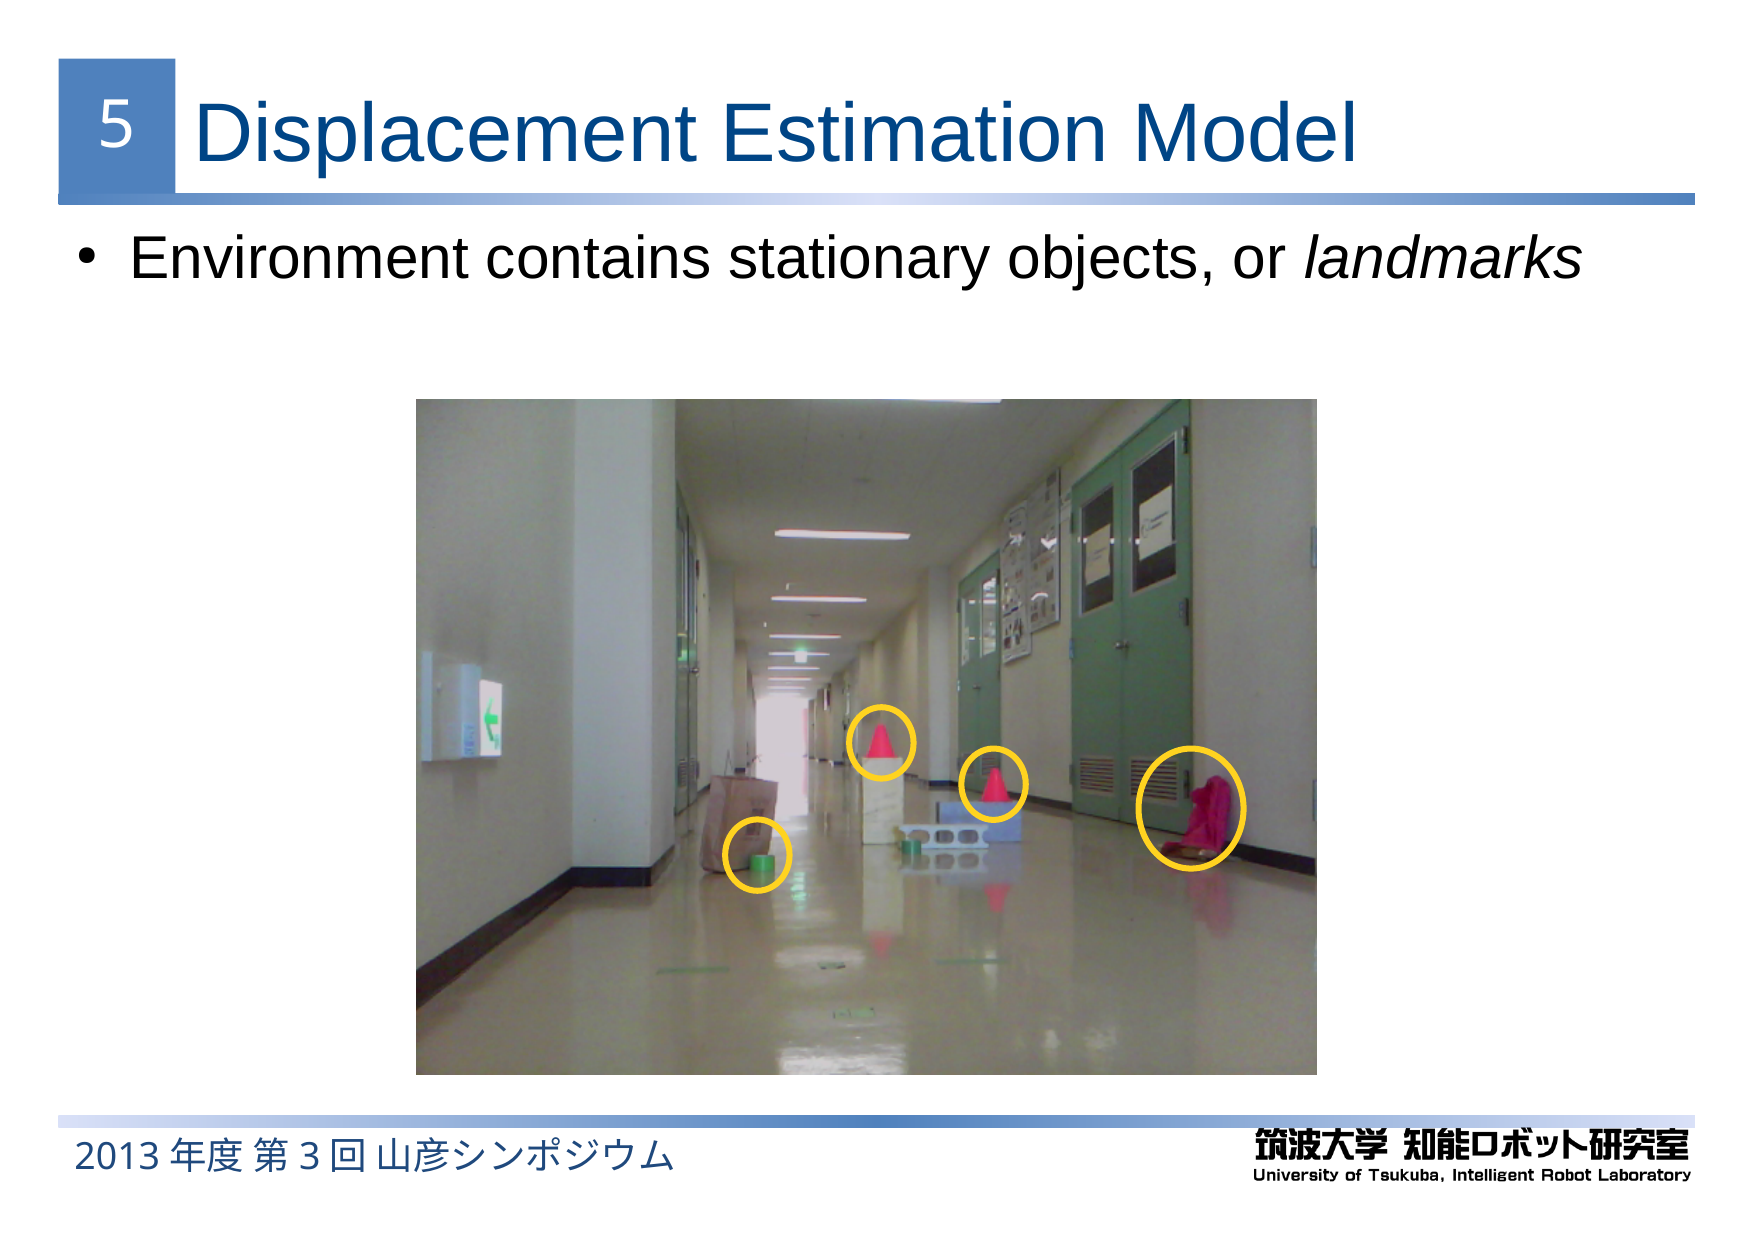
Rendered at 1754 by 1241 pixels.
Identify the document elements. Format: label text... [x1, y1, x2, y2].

picture [1252, 1127, 1691, 1182]
title Displacement Estimation Model [193, 61, 1651, 205]
list Environment contains stationary objects, or landmarks [58, 223, 1696, 374]
picture [416, 399, 1317, 1075]
